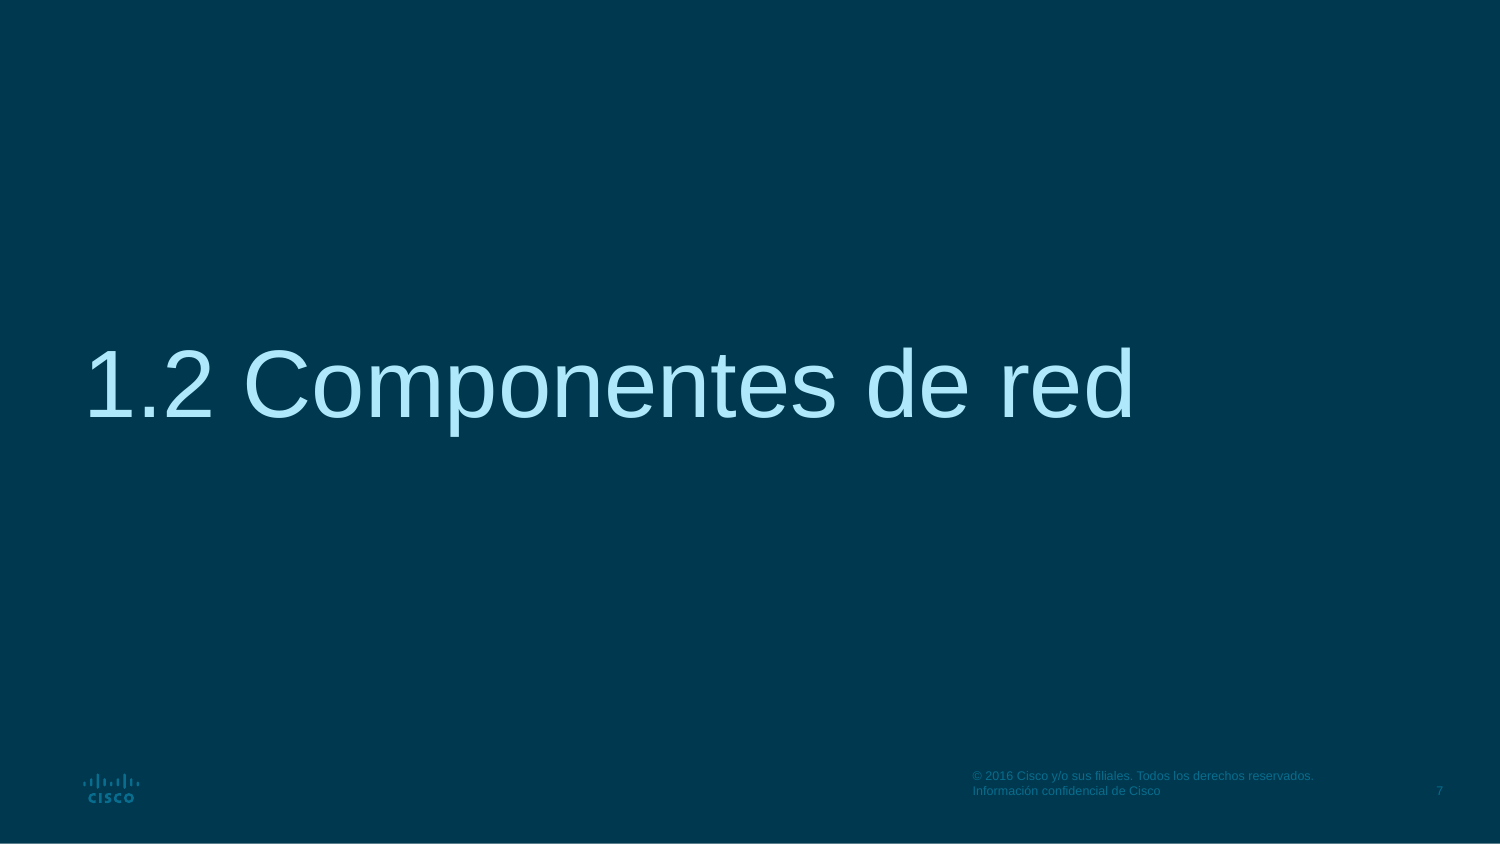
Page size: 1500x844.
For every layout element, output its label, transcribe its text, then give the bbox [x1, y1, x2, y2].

title 1.2 Componentes de red [68, 150, 1315, 446]
